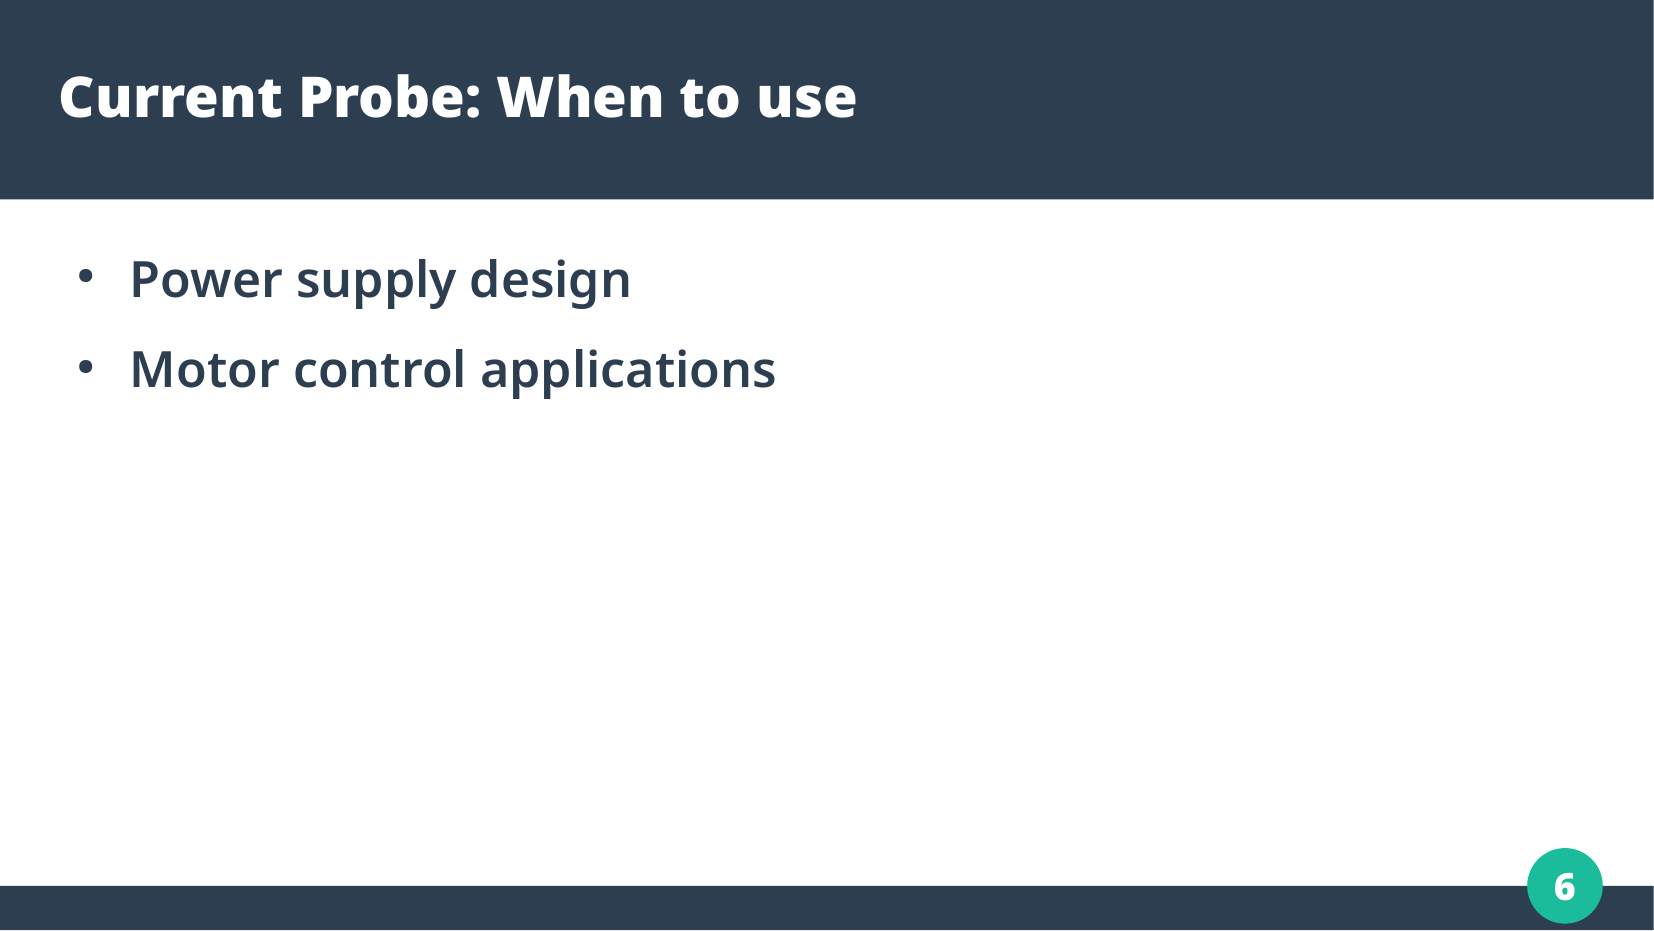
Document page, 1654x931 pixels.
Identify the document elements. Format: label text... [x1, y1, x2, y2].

title Current Probe: When to use [59, 37, 1595, 155]
list Power supply design Motor control applications [59, 243, 1595, 864]
